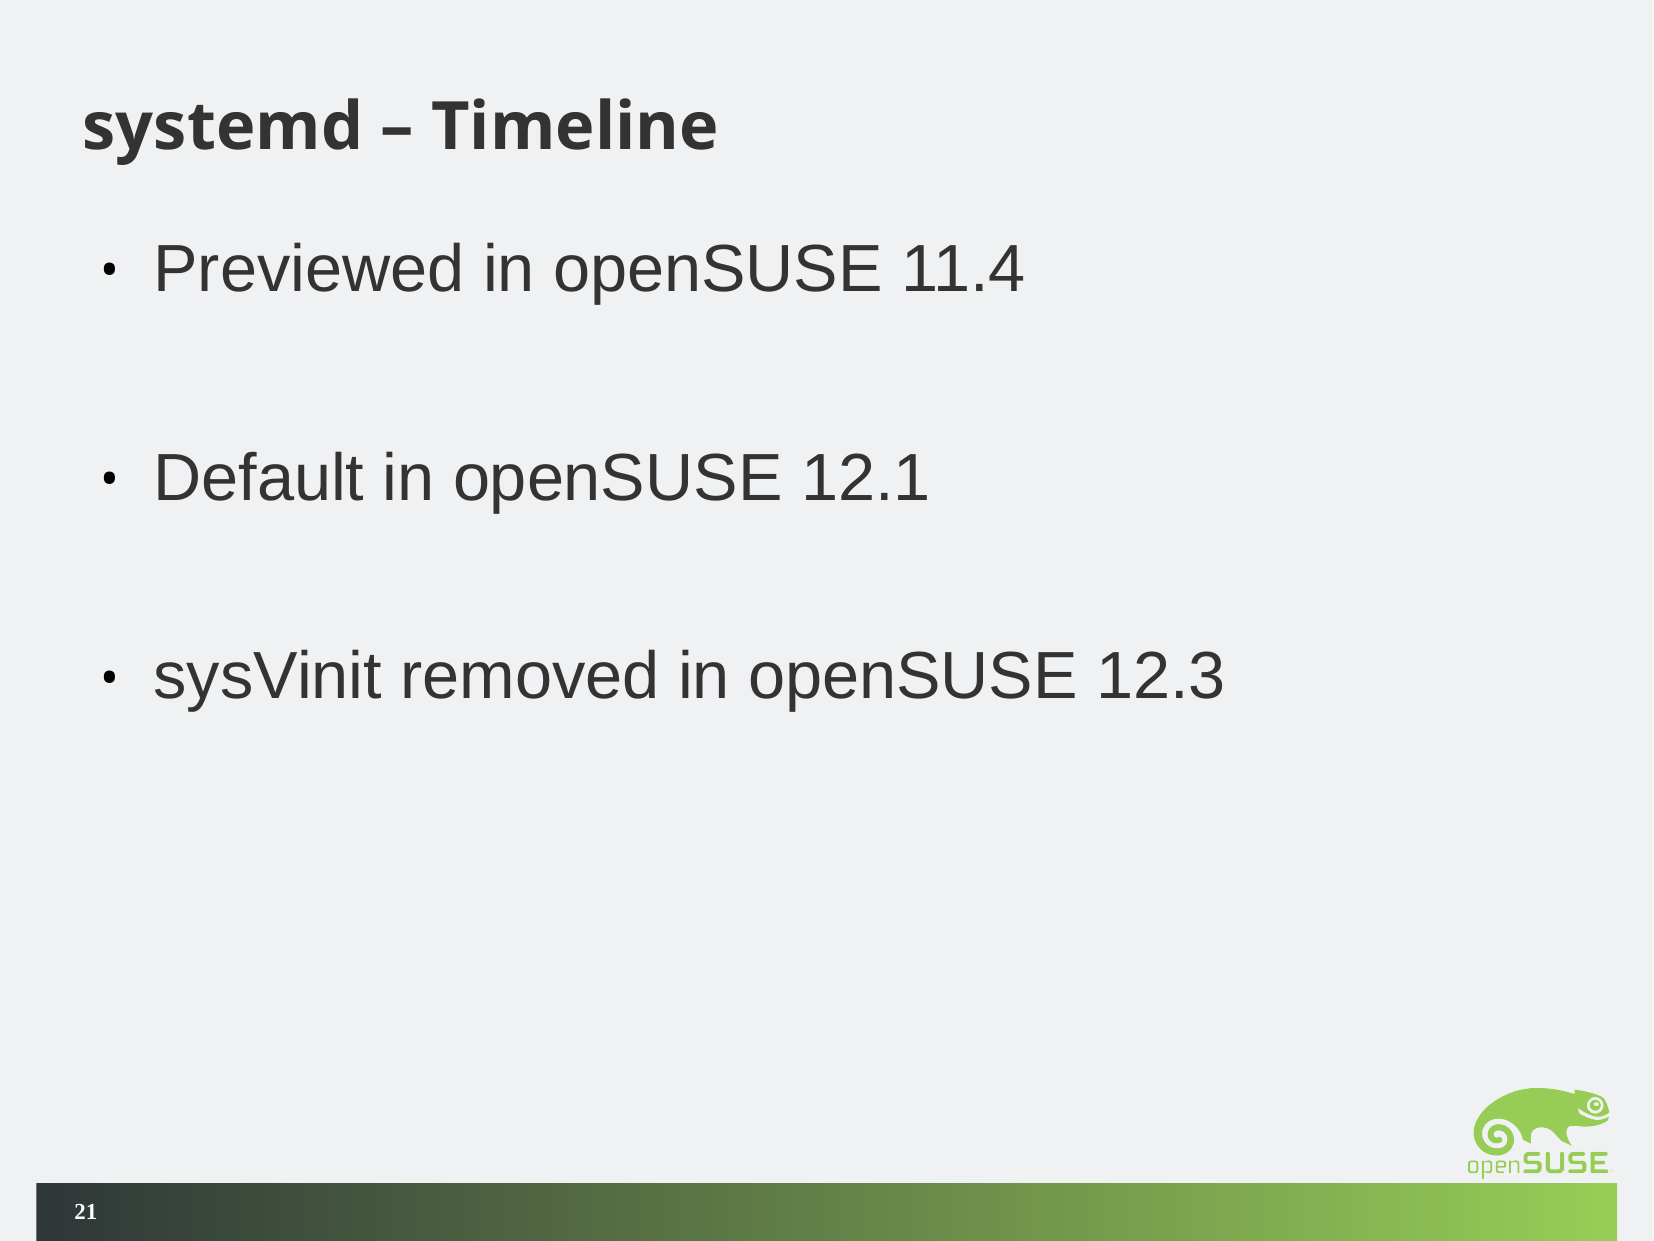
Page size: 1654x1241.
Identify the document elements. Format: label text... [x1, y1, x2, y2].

picture [0, 0, 1654, 1241]
list Previewed in openSUSE 11.4 Default in openSUSE 12.1 sysVinit removed in openSUSE 12.3 [82, 231, 1571, 951]
title systemd – Timeline [82, 49, 1571, 198]
